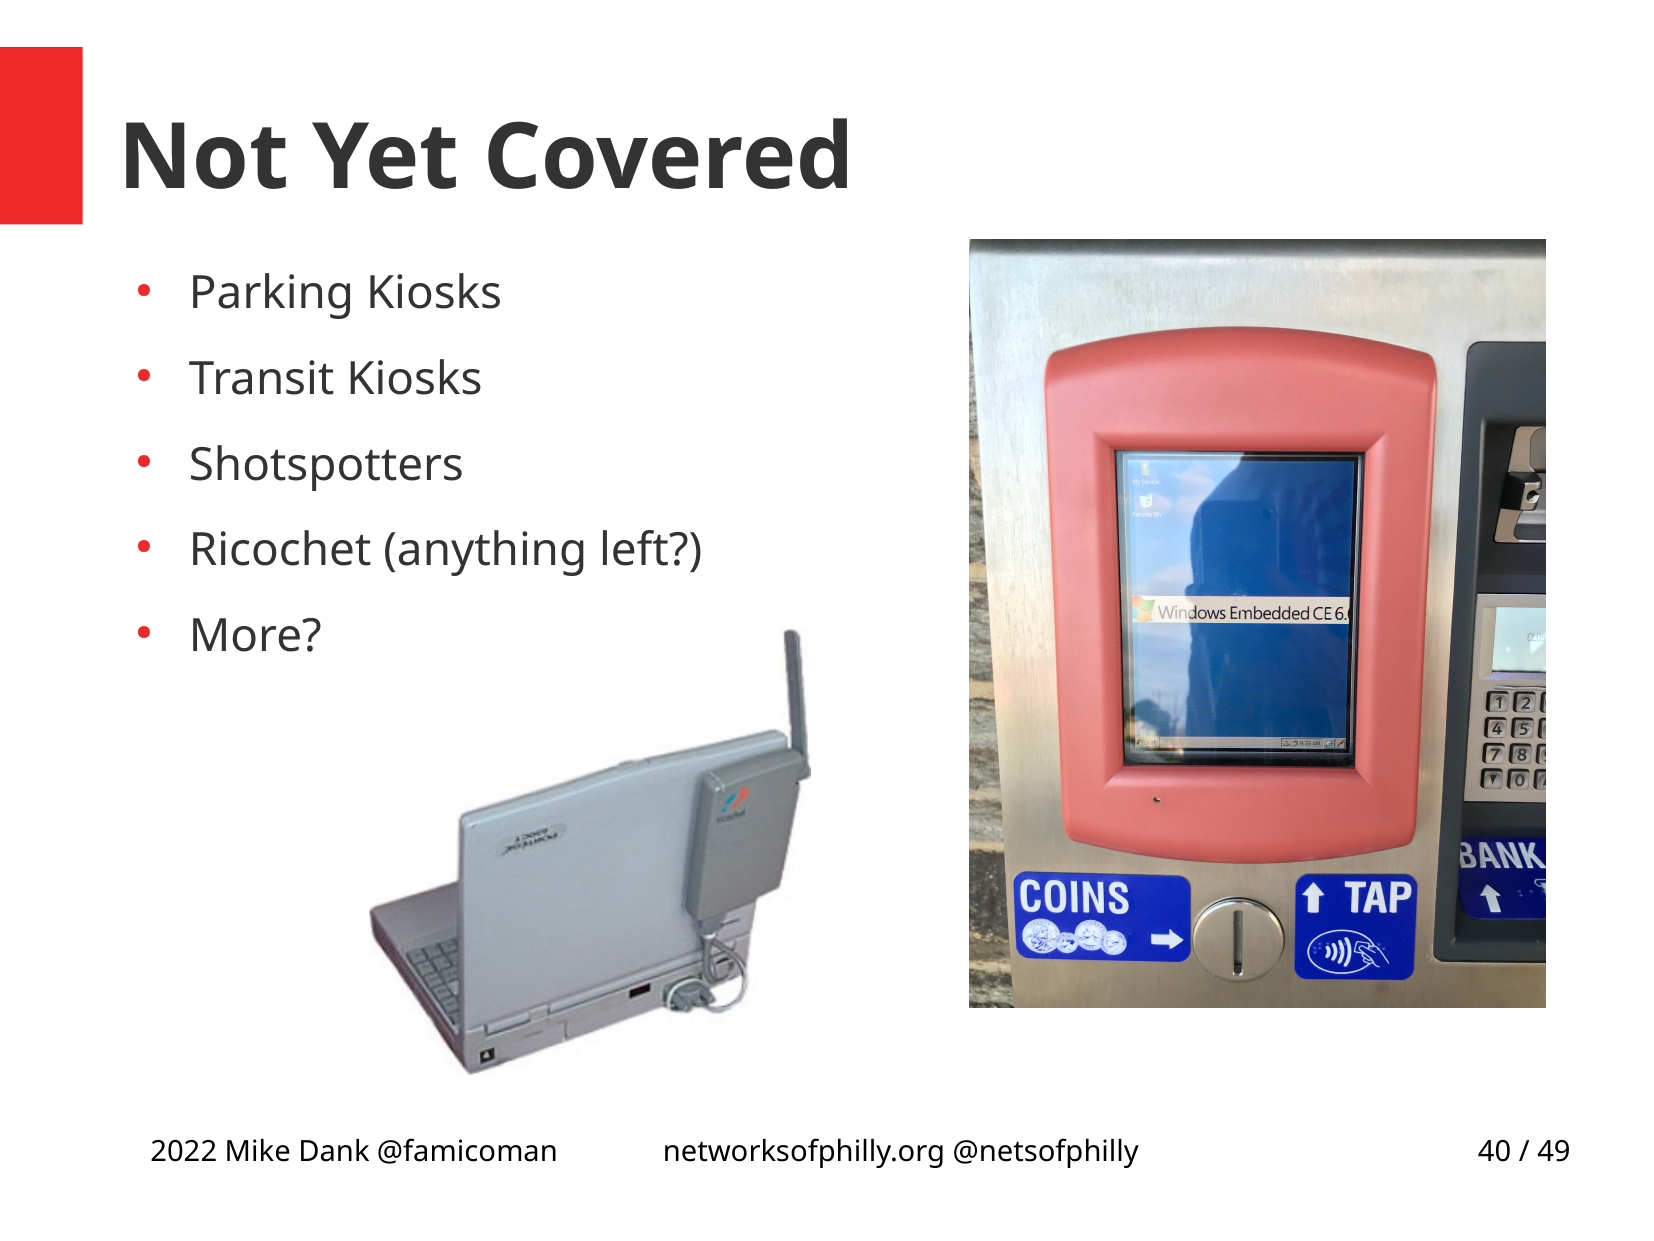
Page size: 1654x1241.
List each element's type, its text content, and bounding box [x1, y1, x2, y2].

picture [369, 629, 811, 1075]
title Not Yet Covered [118, 49, 1571, 257]
list Parking Kiosks Transit Kiosks Shotspotters Ricochet (anything left?) More? [118, 259, 969, 980]
picture [969, 239, 1546, 1008]
